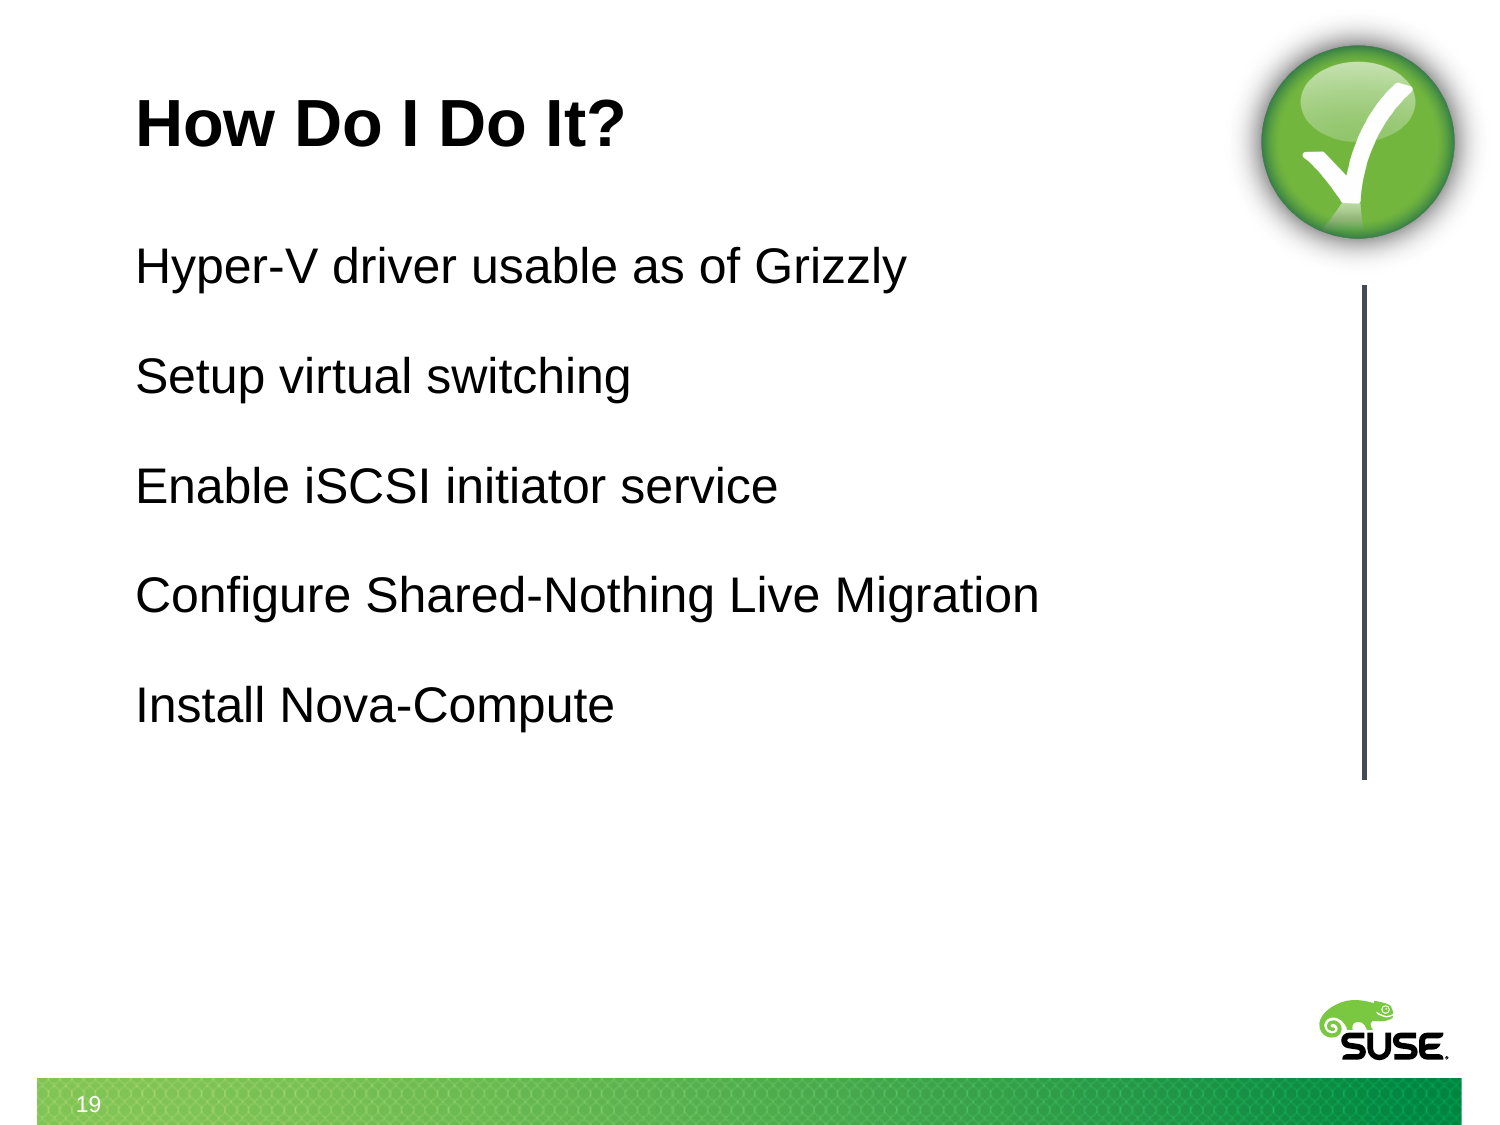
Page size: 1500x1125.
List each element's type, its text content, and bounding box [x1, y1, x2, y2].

picture [1215, 0, 1500, 286]
title How Do I Do It? [135, 41, 1215, 204]
picture [37, 1078, 1462, 1125]
list Hyper-V driver usable as of Grizzly Setup virtual switching Enable iSCSI initiator service Configure Shared-Nothing Live Migration Install Nova-Compute [135, 238, 1372, 892]
